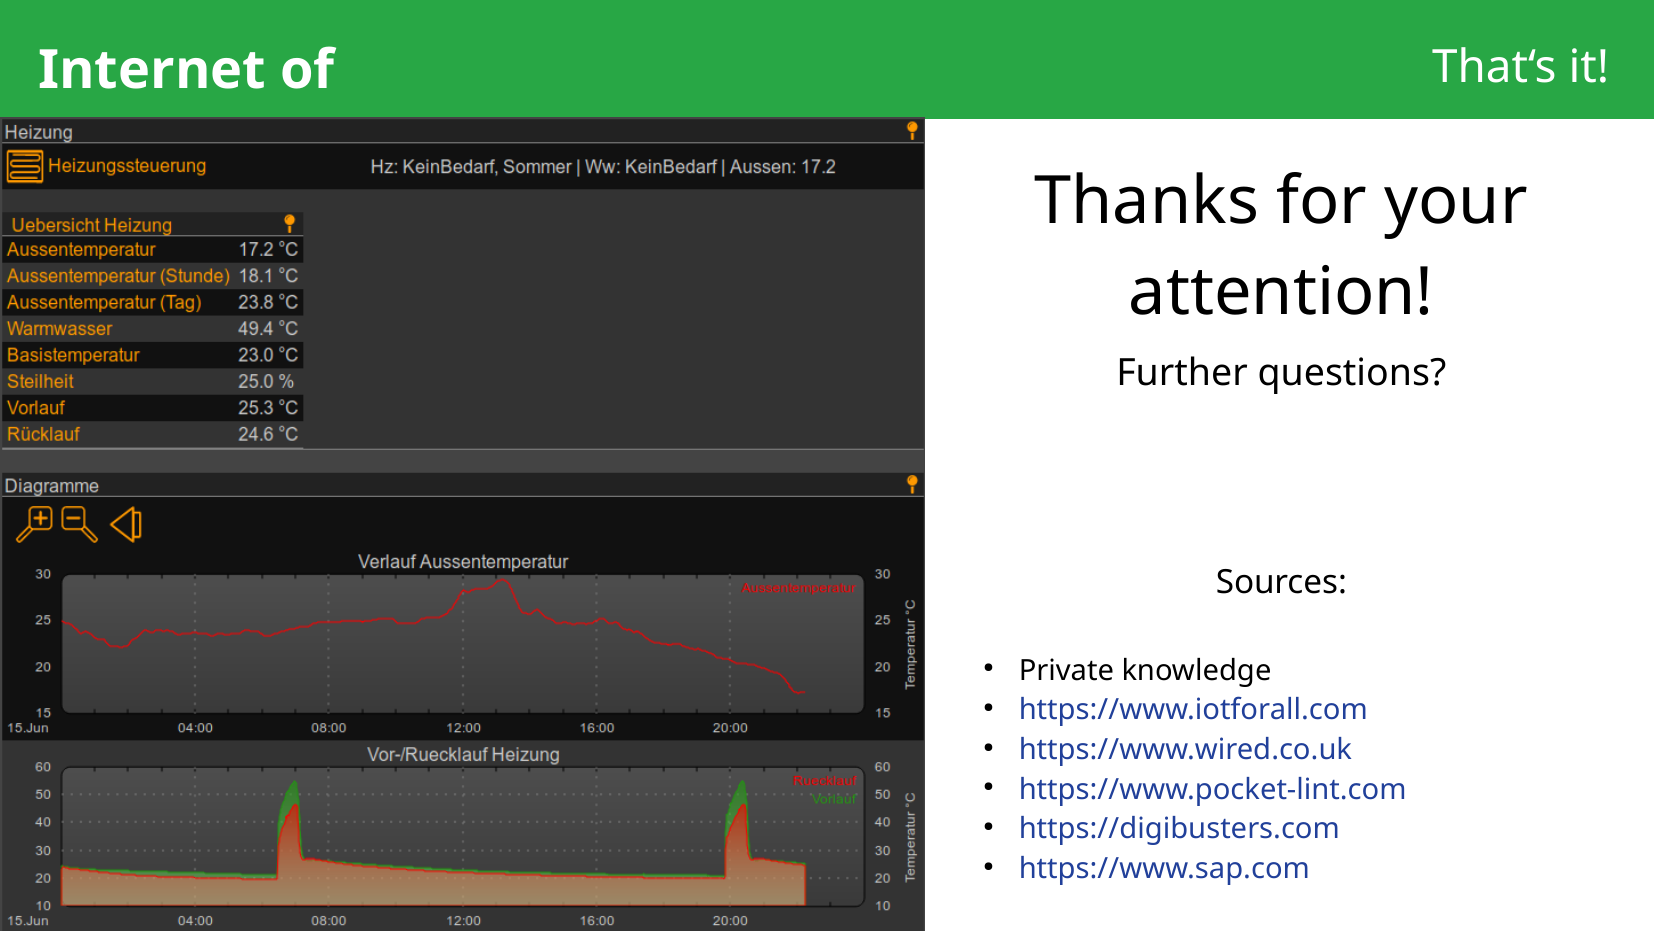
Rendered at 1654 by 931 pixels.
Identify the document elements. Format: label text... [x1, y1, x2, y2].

text_box [0, 0, 1654, 119]
text_box Internet of Things [23, 23, 508, 102]
text_box Further questions? [968, 338, 1595, 402]
text_box That‘s it! [1417, 25, 1654, 149]
text_box Sources: Private knowledge https://www.iotforall.com https://www.wired.co.uk https://www.pocket-lint.com https://digibusters.com https://www.sap.com [968, 550, 1595, 848]
text_box Thanks for your attention! [968, 144, 1595, 338]
picture [0, 117, 925, 931]
